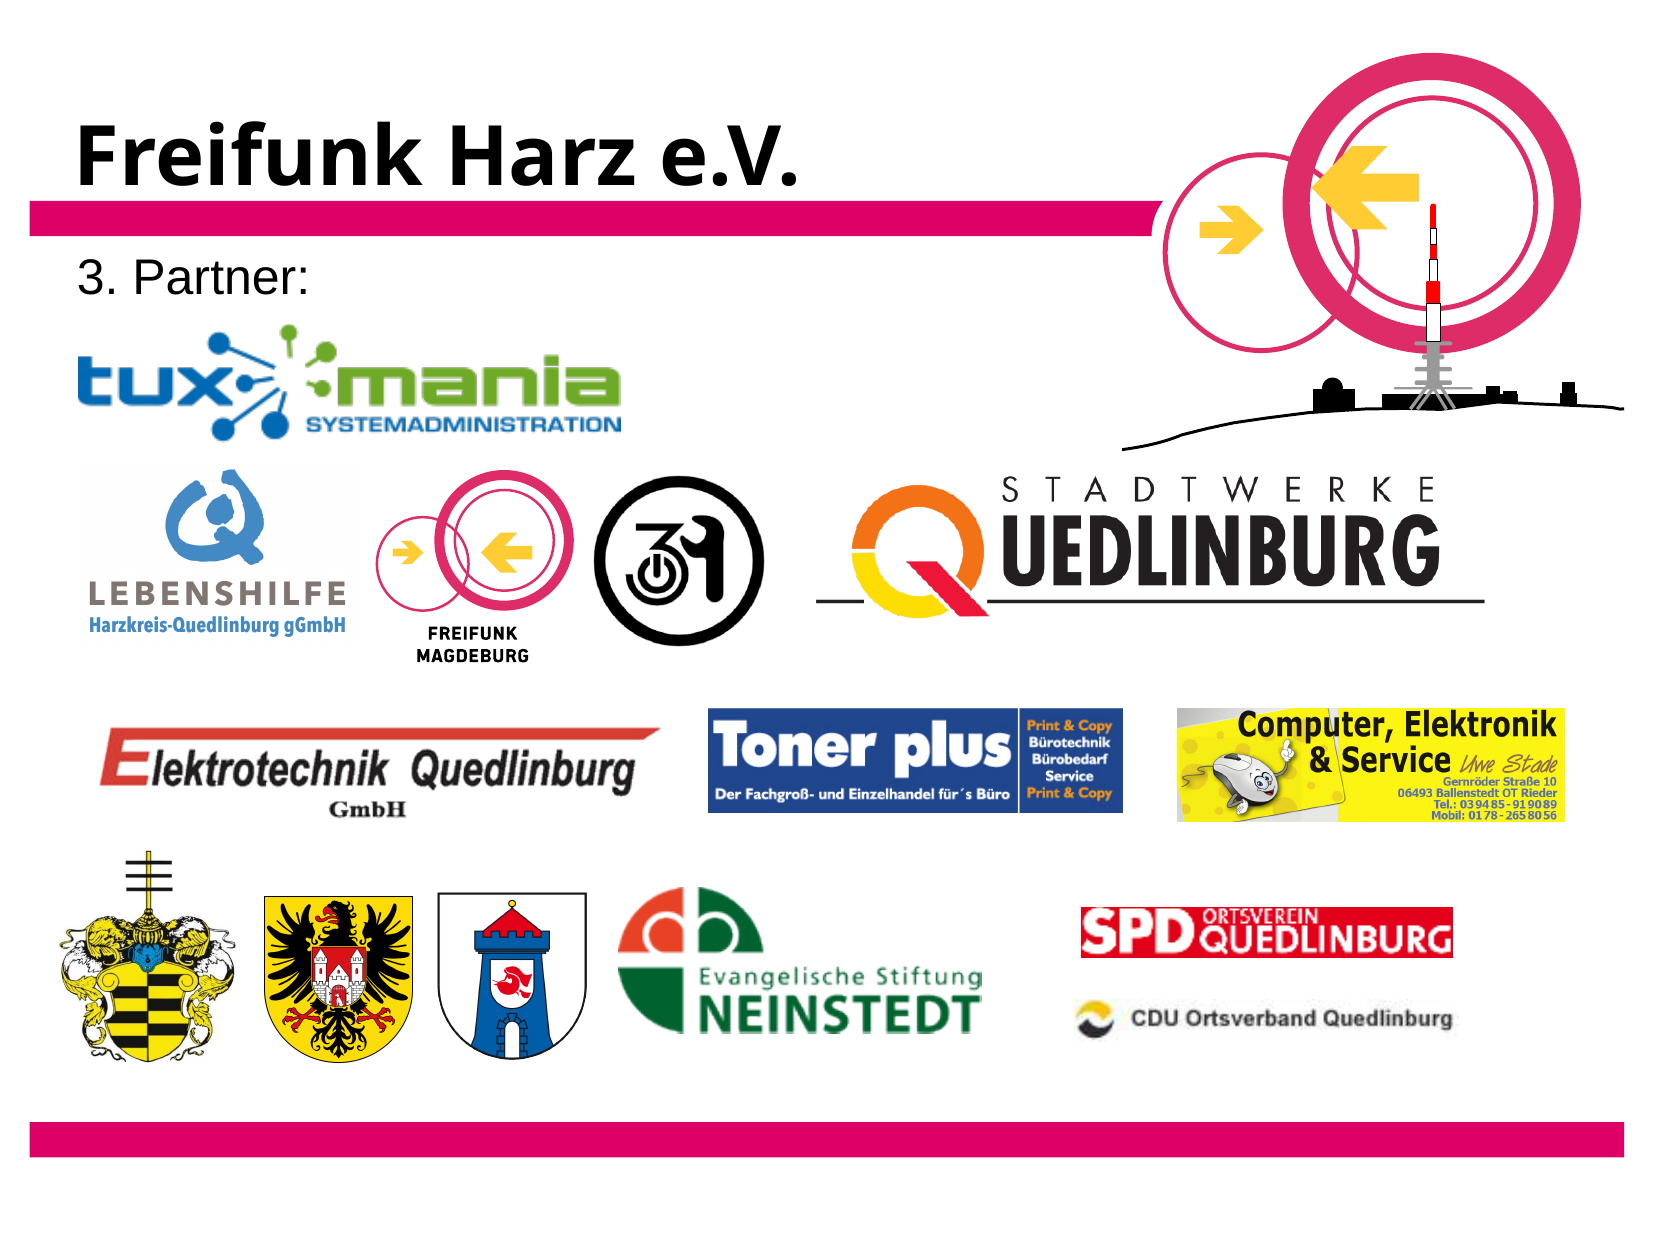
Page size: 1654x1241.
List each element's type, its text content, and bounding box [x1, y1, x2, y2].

subtitle 3. Partner: [76, 218, 697, 337]
picture [813, 472, 1487, 621]
picture [264, 896, 413, 1063]
picture [708, 708, 1123, 813]
picture [59, 850, 236, 1063]
picture [78, 324, 768, 680]
picture [434, 889, 590, 1063]
picture [88, 720, 678, 827]
picture [618, 887, 982, 1034]
picture [1074, 999, 1459, 1042]
picture [1081, 907, 1453, 958]
picture [1177, 708, 1565, 822]
